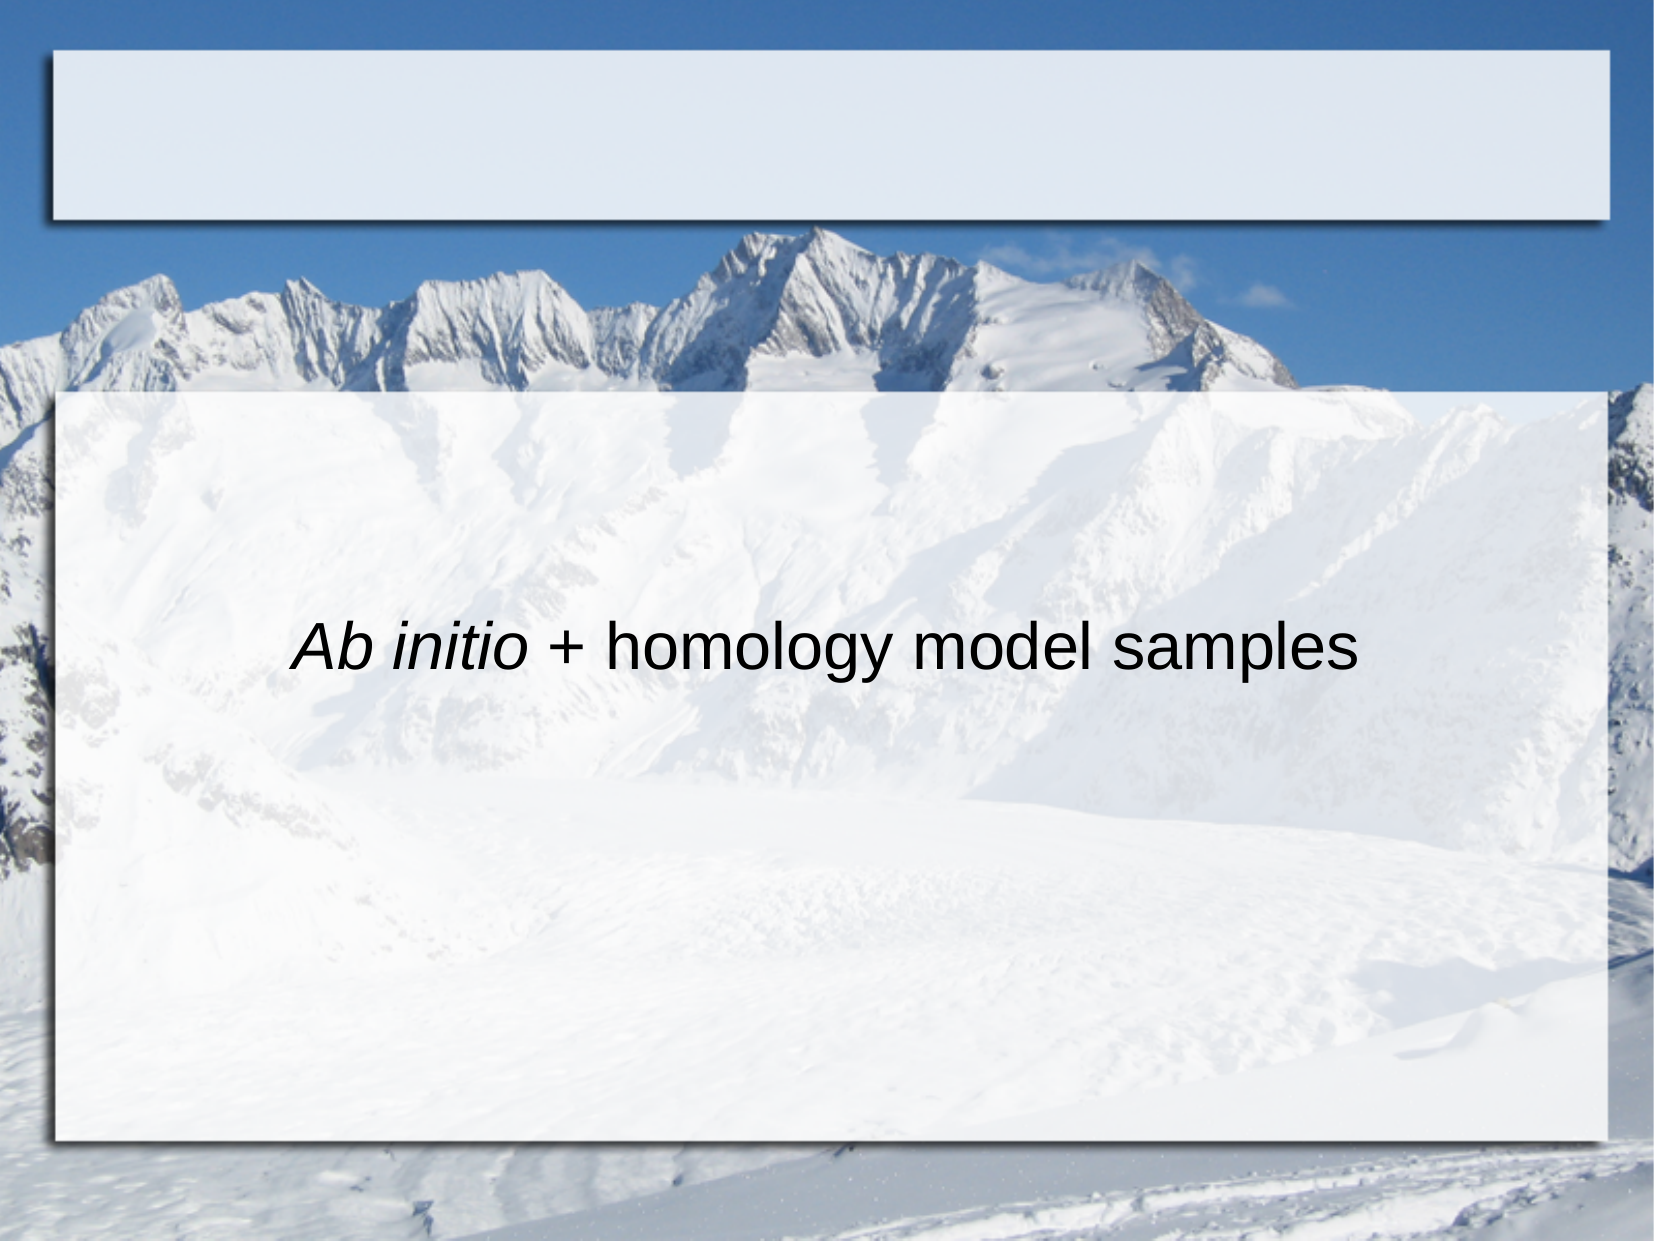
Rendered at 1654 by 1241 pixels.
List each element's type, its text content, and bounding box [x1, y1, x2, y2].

subtitle Ab initio + homology model samples [59, 68, 1595, 1225]
picture [0, 0, 1654, 1241]
